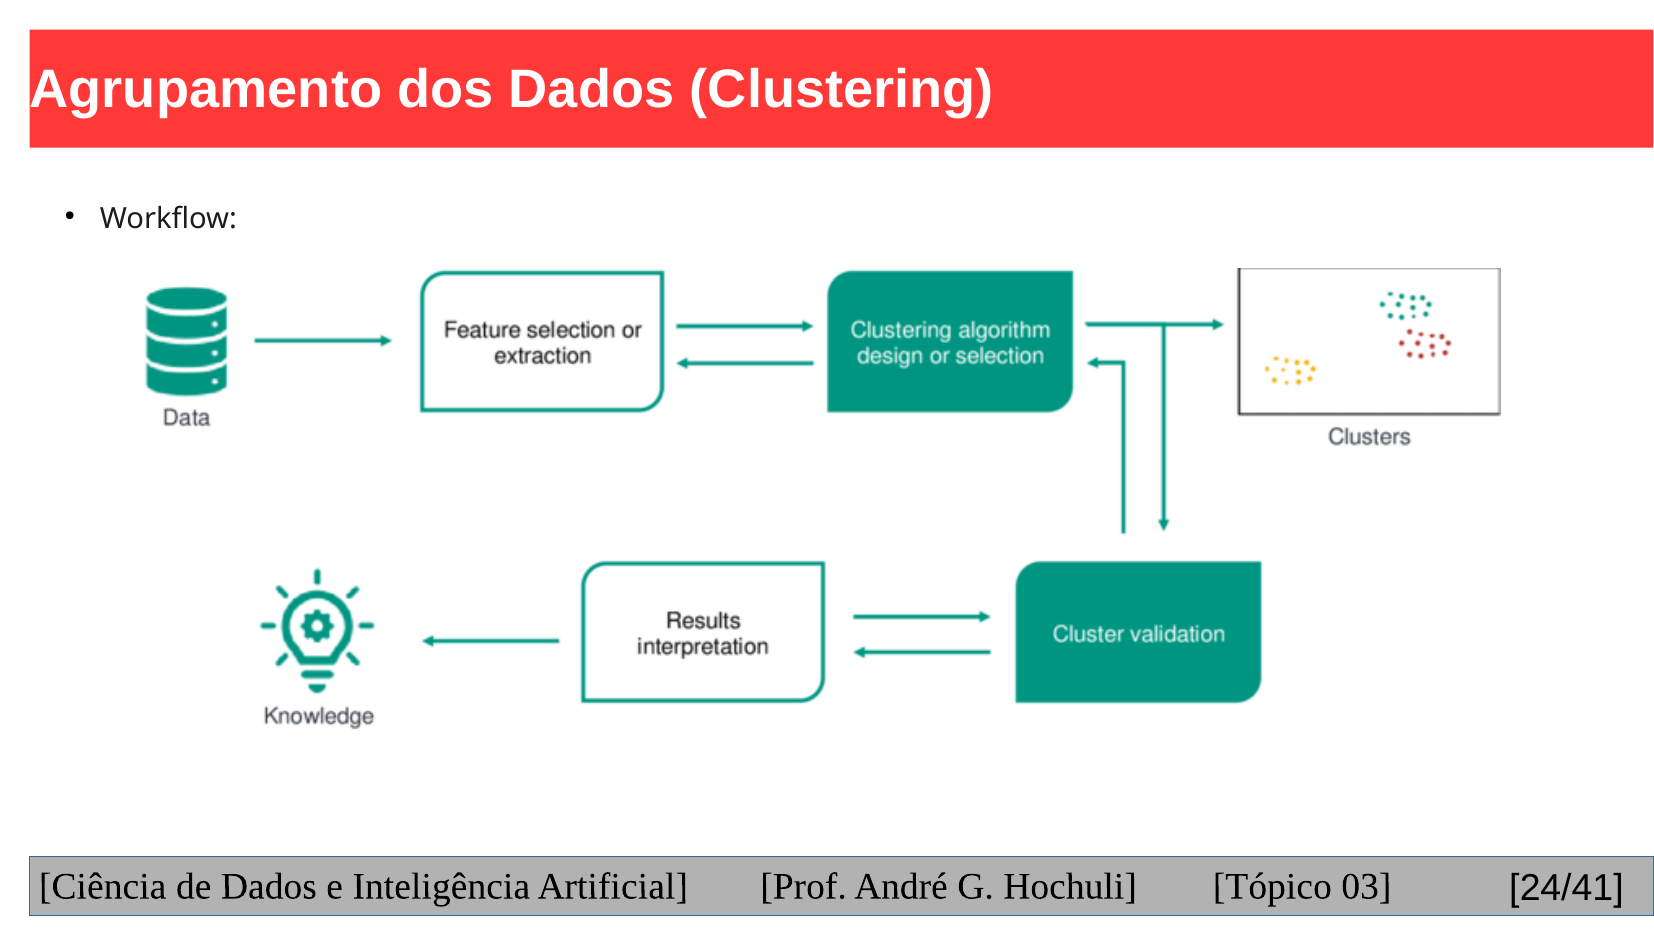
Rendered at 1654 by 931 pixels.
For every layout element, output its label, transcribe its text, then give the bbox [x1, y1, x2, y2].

picture [118, 268, 1501, 739]
text_box Workflow: [49, 169, 1093, 576]
title Agrupamento dos Dados (Clustering) [29, 29, 1654, 148]
